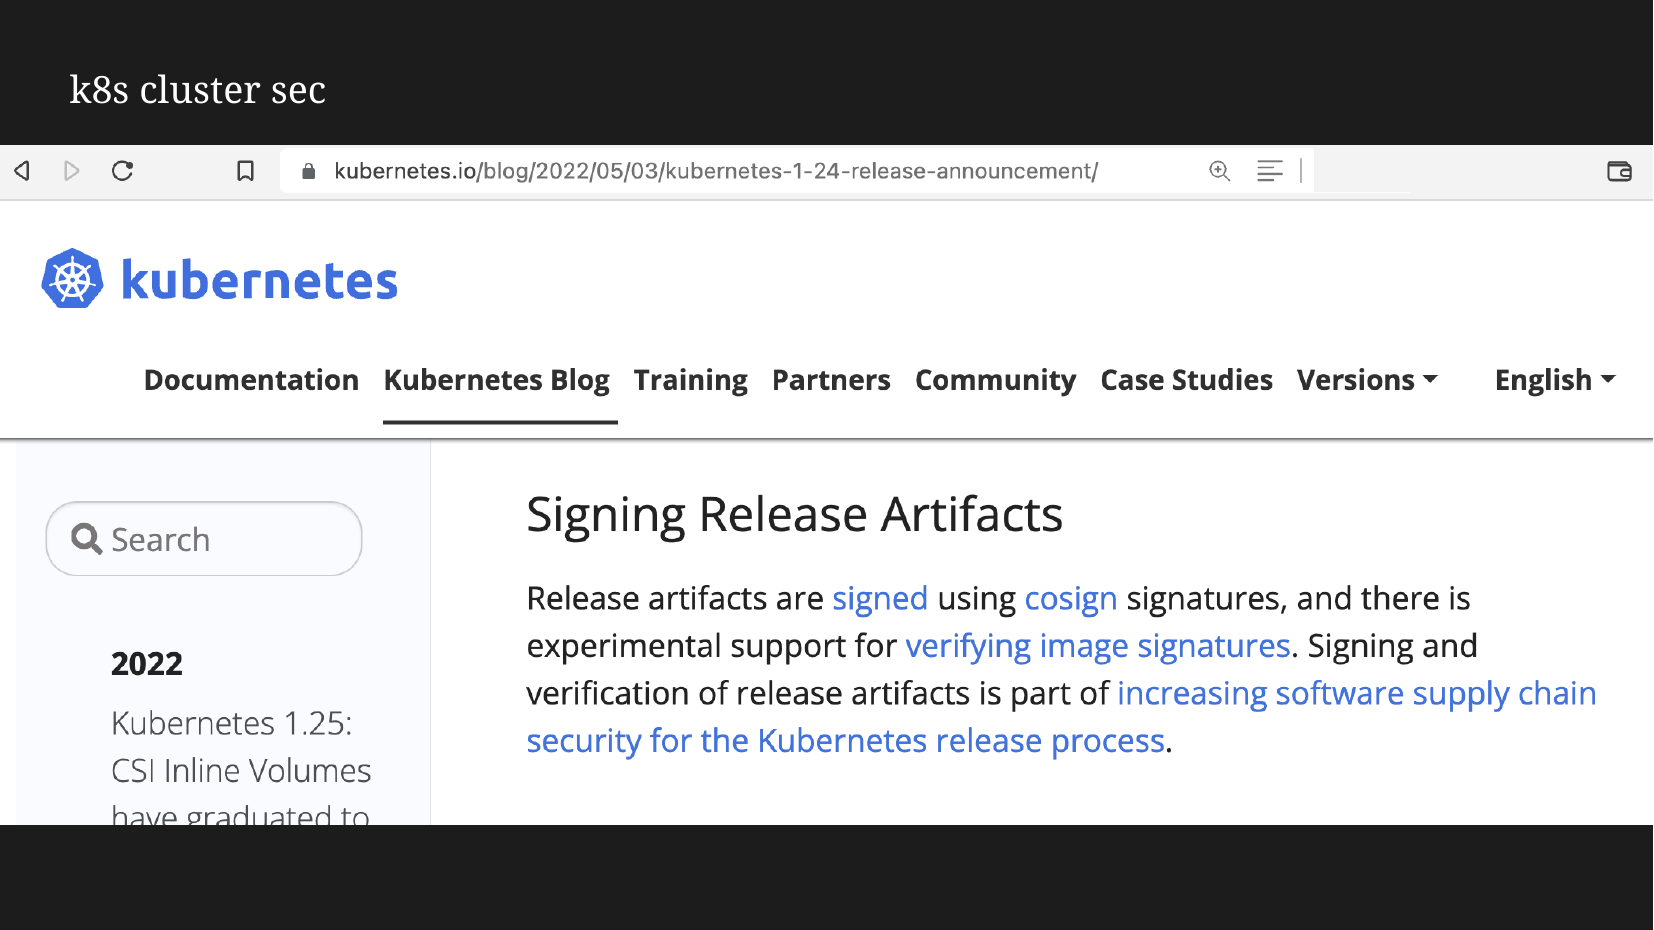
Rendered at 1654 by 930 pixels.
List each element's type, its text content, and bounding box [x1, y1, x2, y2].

picture [0, 145, 1653, 826]
text_box k8s cluster sec [54, 56, 451, 113]
